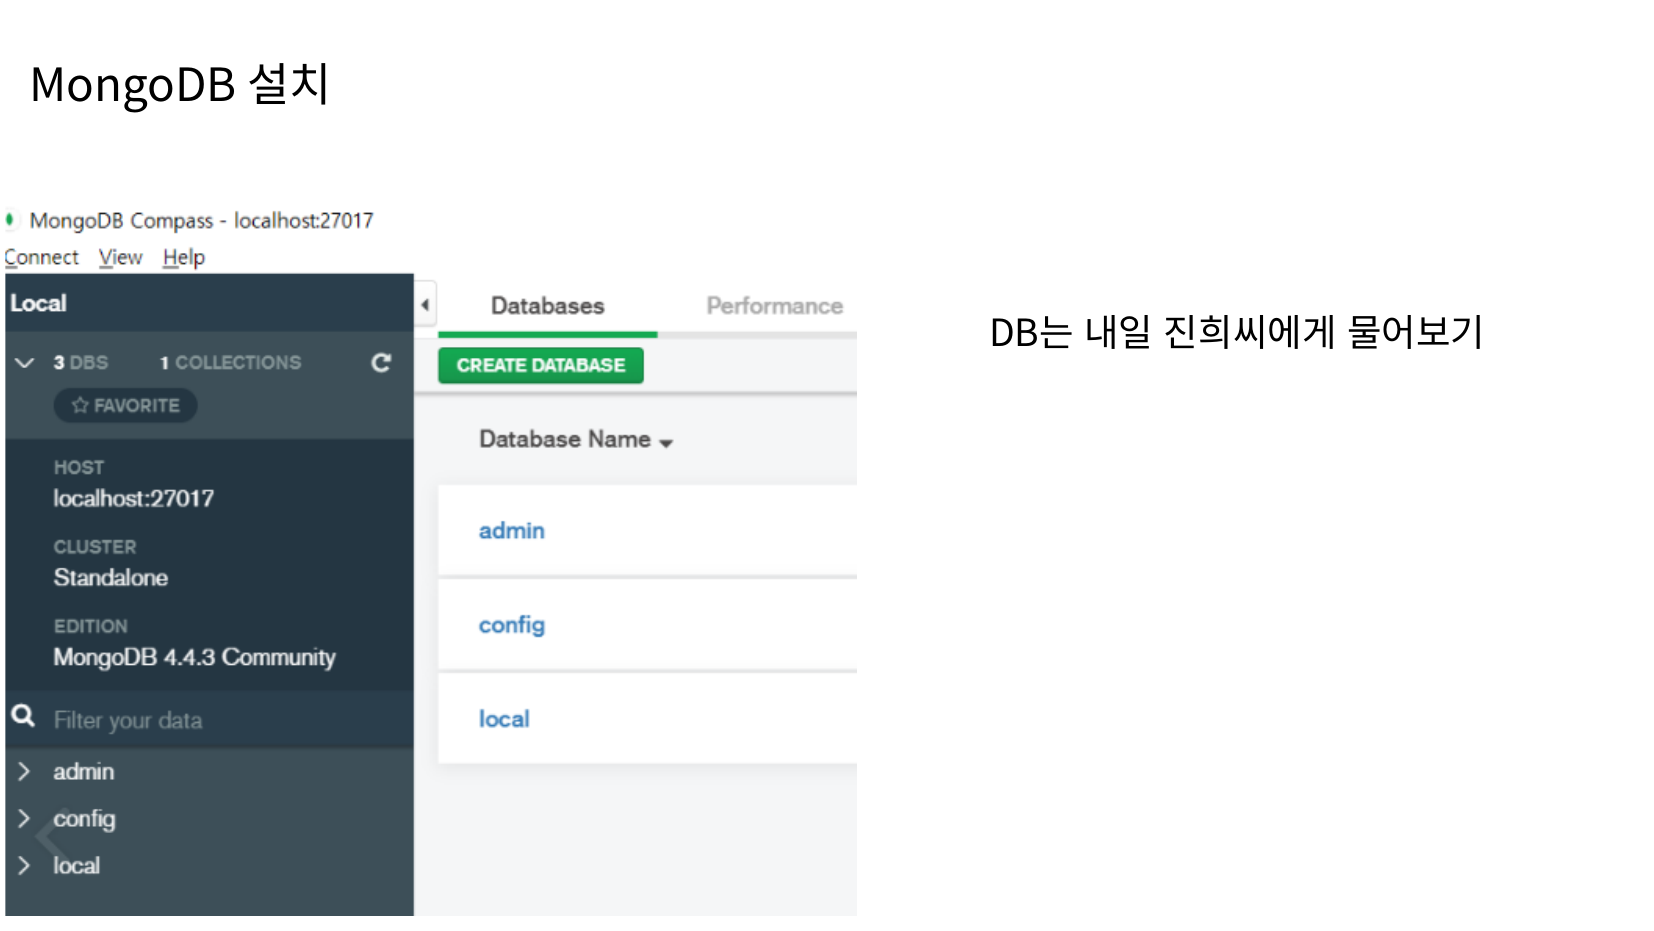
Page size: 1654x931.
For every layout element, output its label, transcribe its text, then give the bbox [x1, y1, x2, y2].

title MongoDB 설치 [29, 40, 621, 123]
picture [4, 202, 857, 916]
text_box DB는 내일 진희씨에게 물어보기 [974, 295, 1501, 365]
